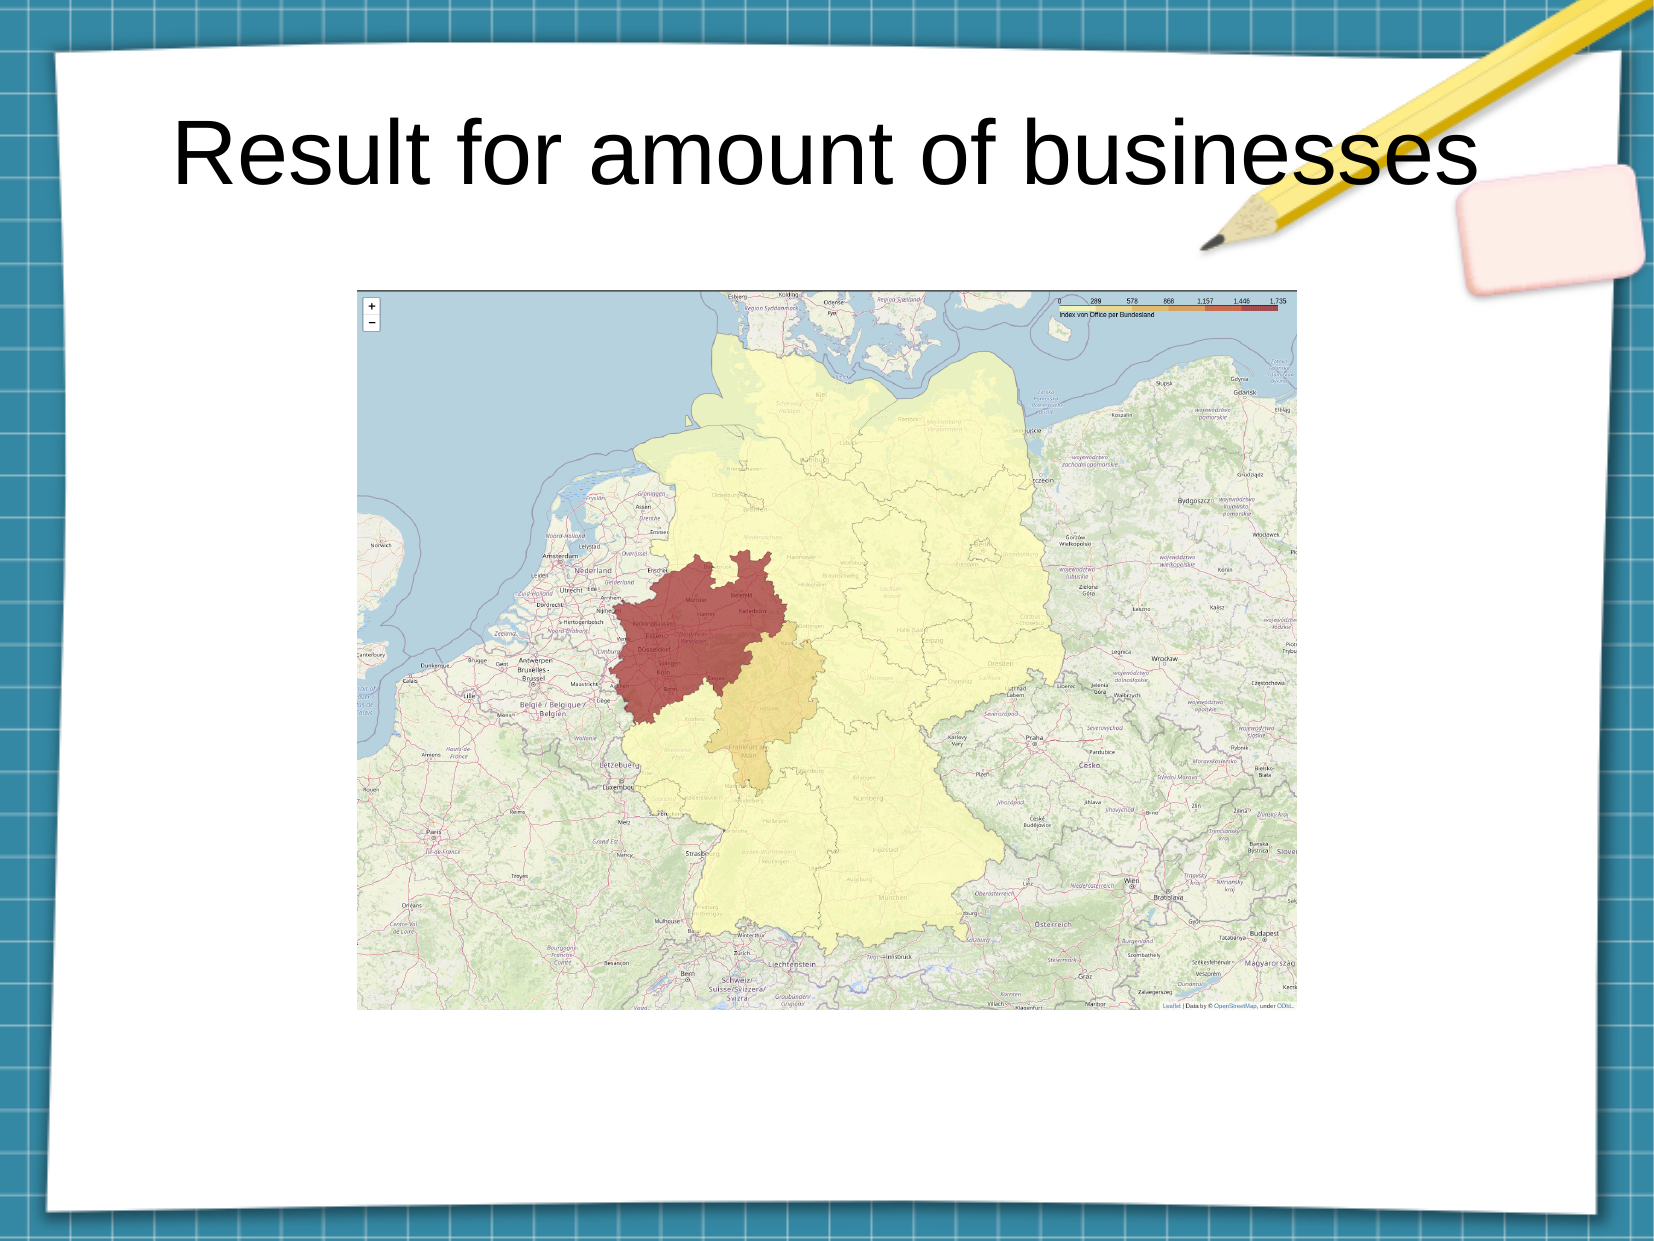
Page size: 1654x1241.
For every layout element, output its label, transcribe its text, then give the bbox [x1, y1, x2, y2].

title Result for amount of businesses [82, 49, 1571, 257]
picture [0, 0, 1654, 1241]
